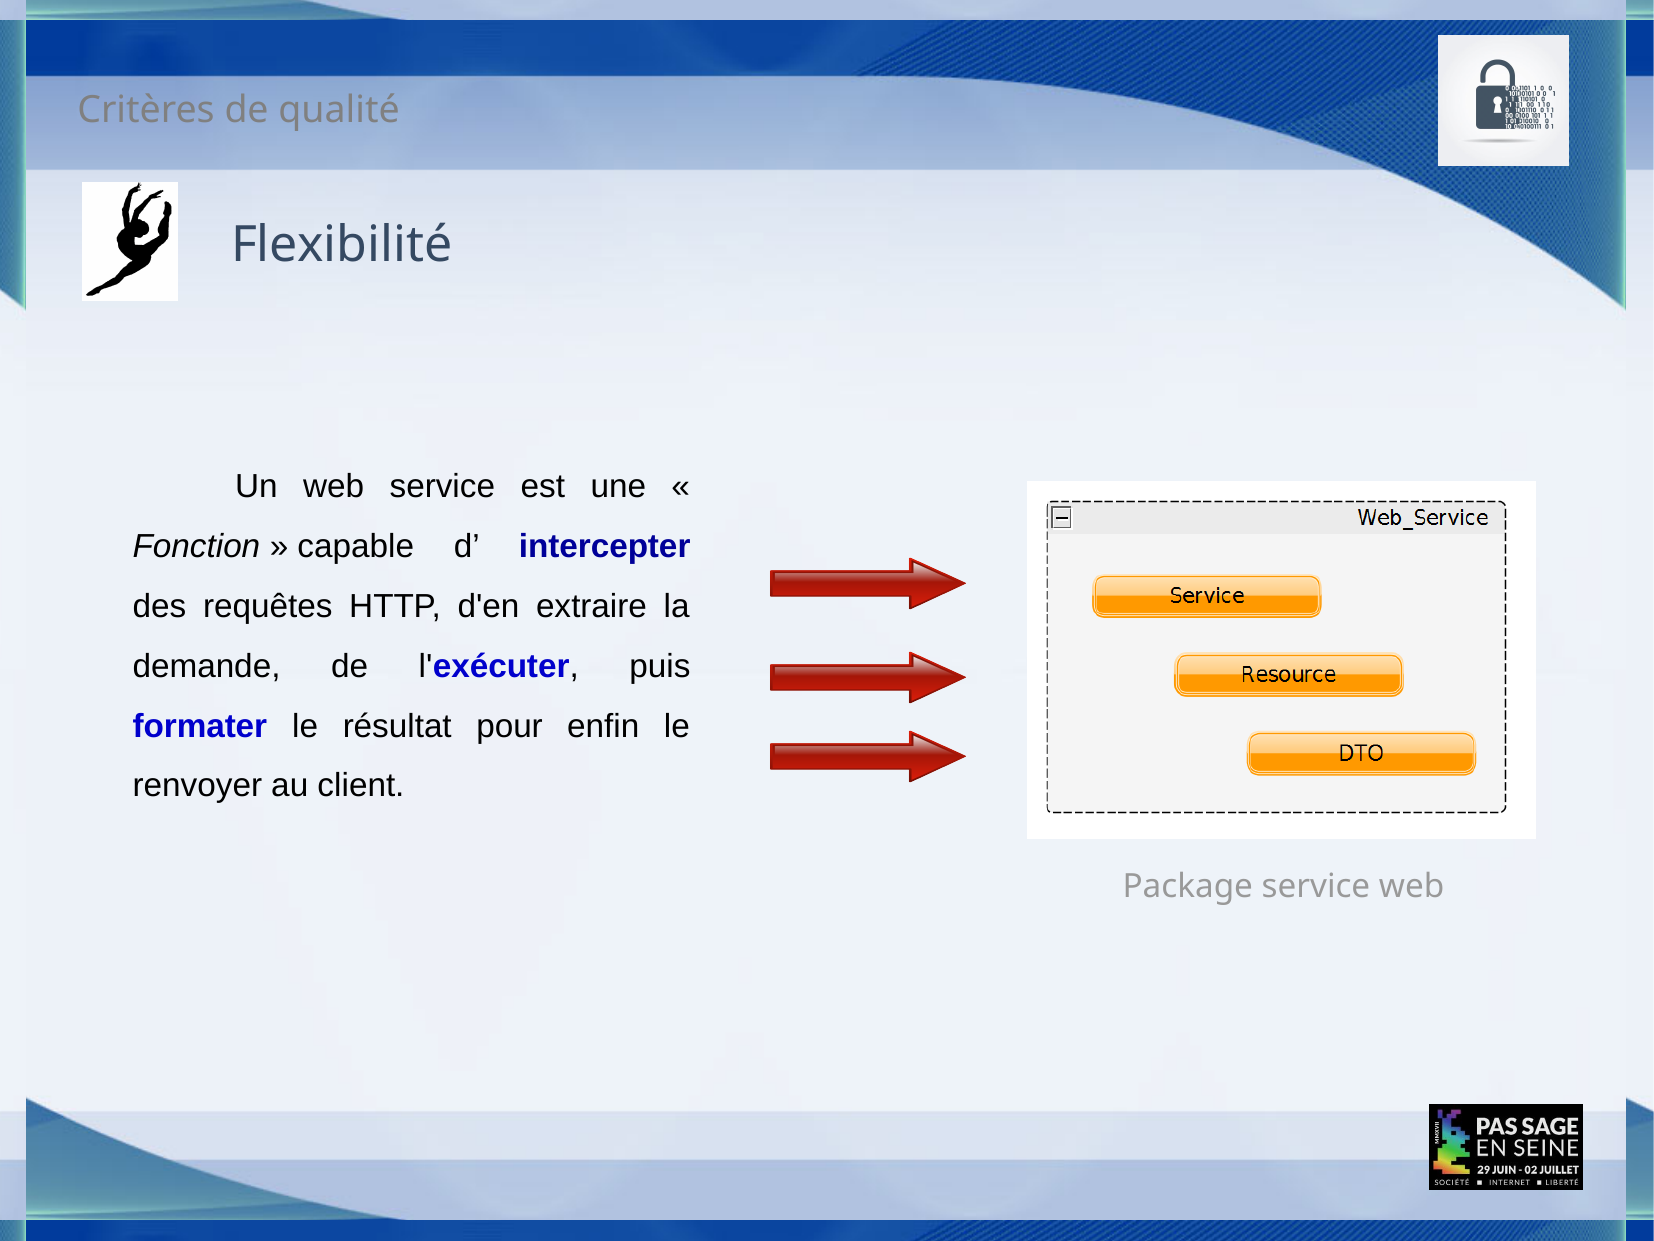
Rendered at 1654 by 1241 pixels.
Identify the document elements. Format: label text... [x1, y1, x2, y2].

text_box Un web service est une « Fonction » capable d’ intercepter des requêtes HTTP, d'en extraire la demande, de l'exécuter, puis formater le résultat pour enfin le renvoyer au client. [117, 436, 706, 897]
picture [0, 0, 1654, 1241]
title Package service web [1074, 860, 1493, 908]
title Critères de qualité [11, 86, 466, 131]
title Flexibilité [188, 195, 508, 289]
